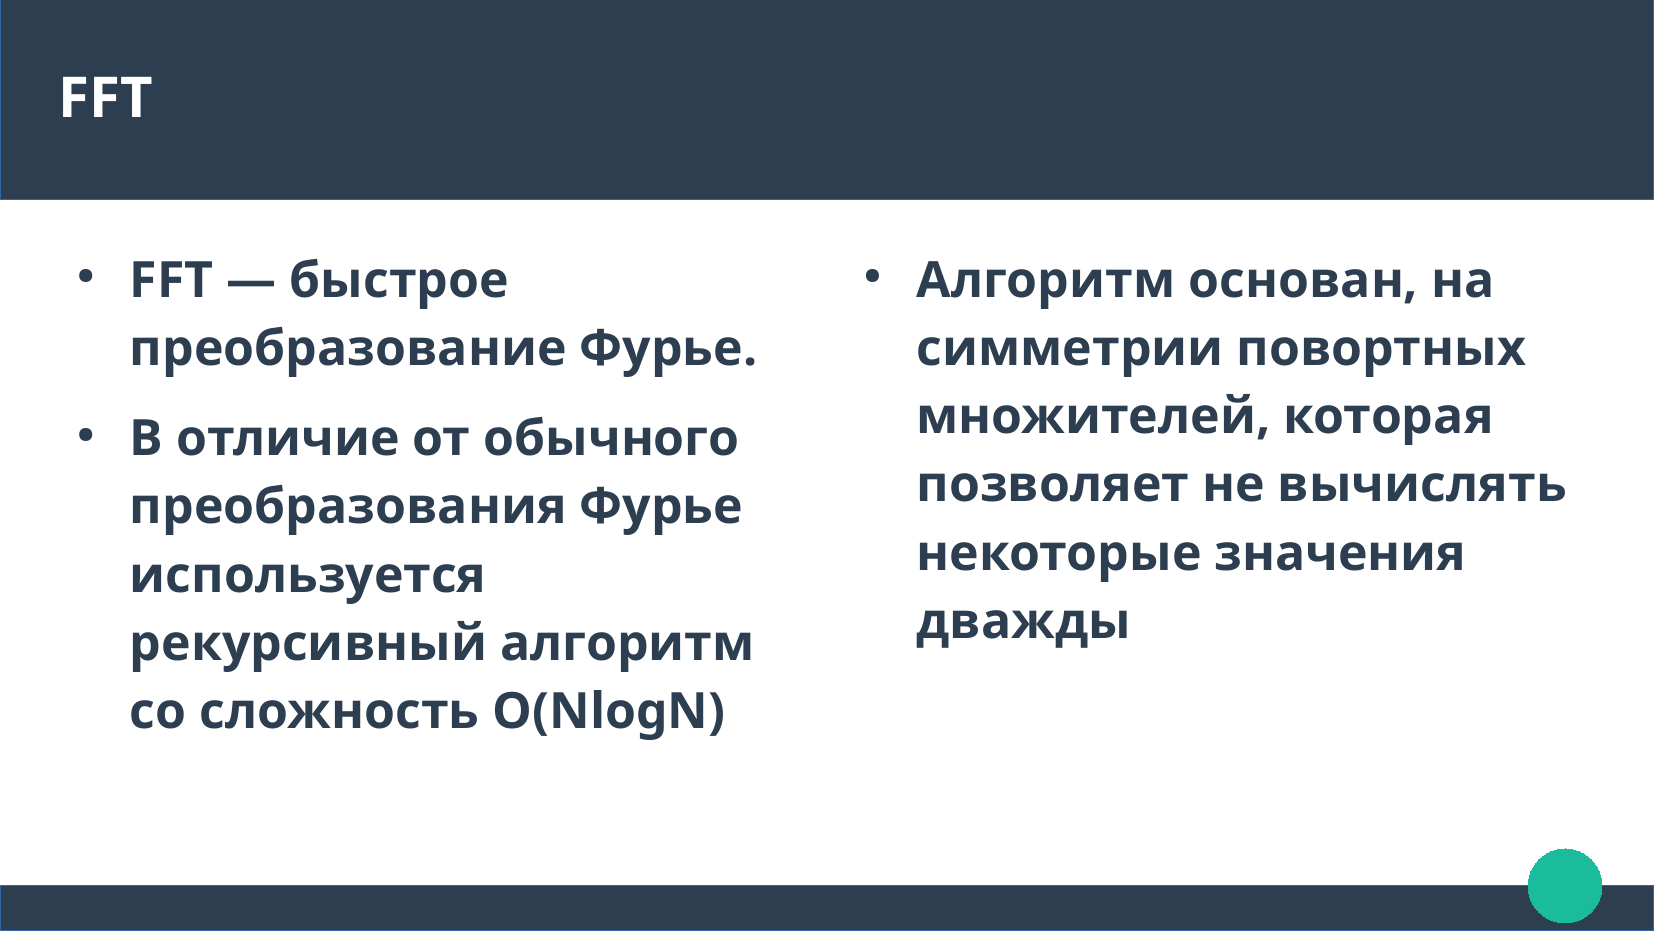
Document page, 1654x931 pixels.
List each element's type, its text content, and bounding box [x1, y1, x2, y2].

title FFT [59, 37, 1595, 155]
list Алгоритм основан, на симметрии повортных множителей, которая позволяет не вычислять некоторые значения дважды [845, 243, 1596, 864]
list FFT — быстрое преобразование Фурье. В отличие от обычного преобразования Фурье используется рекурсивный алгоритм со сложность O(NlogN) [59, 243, 809, 864]
